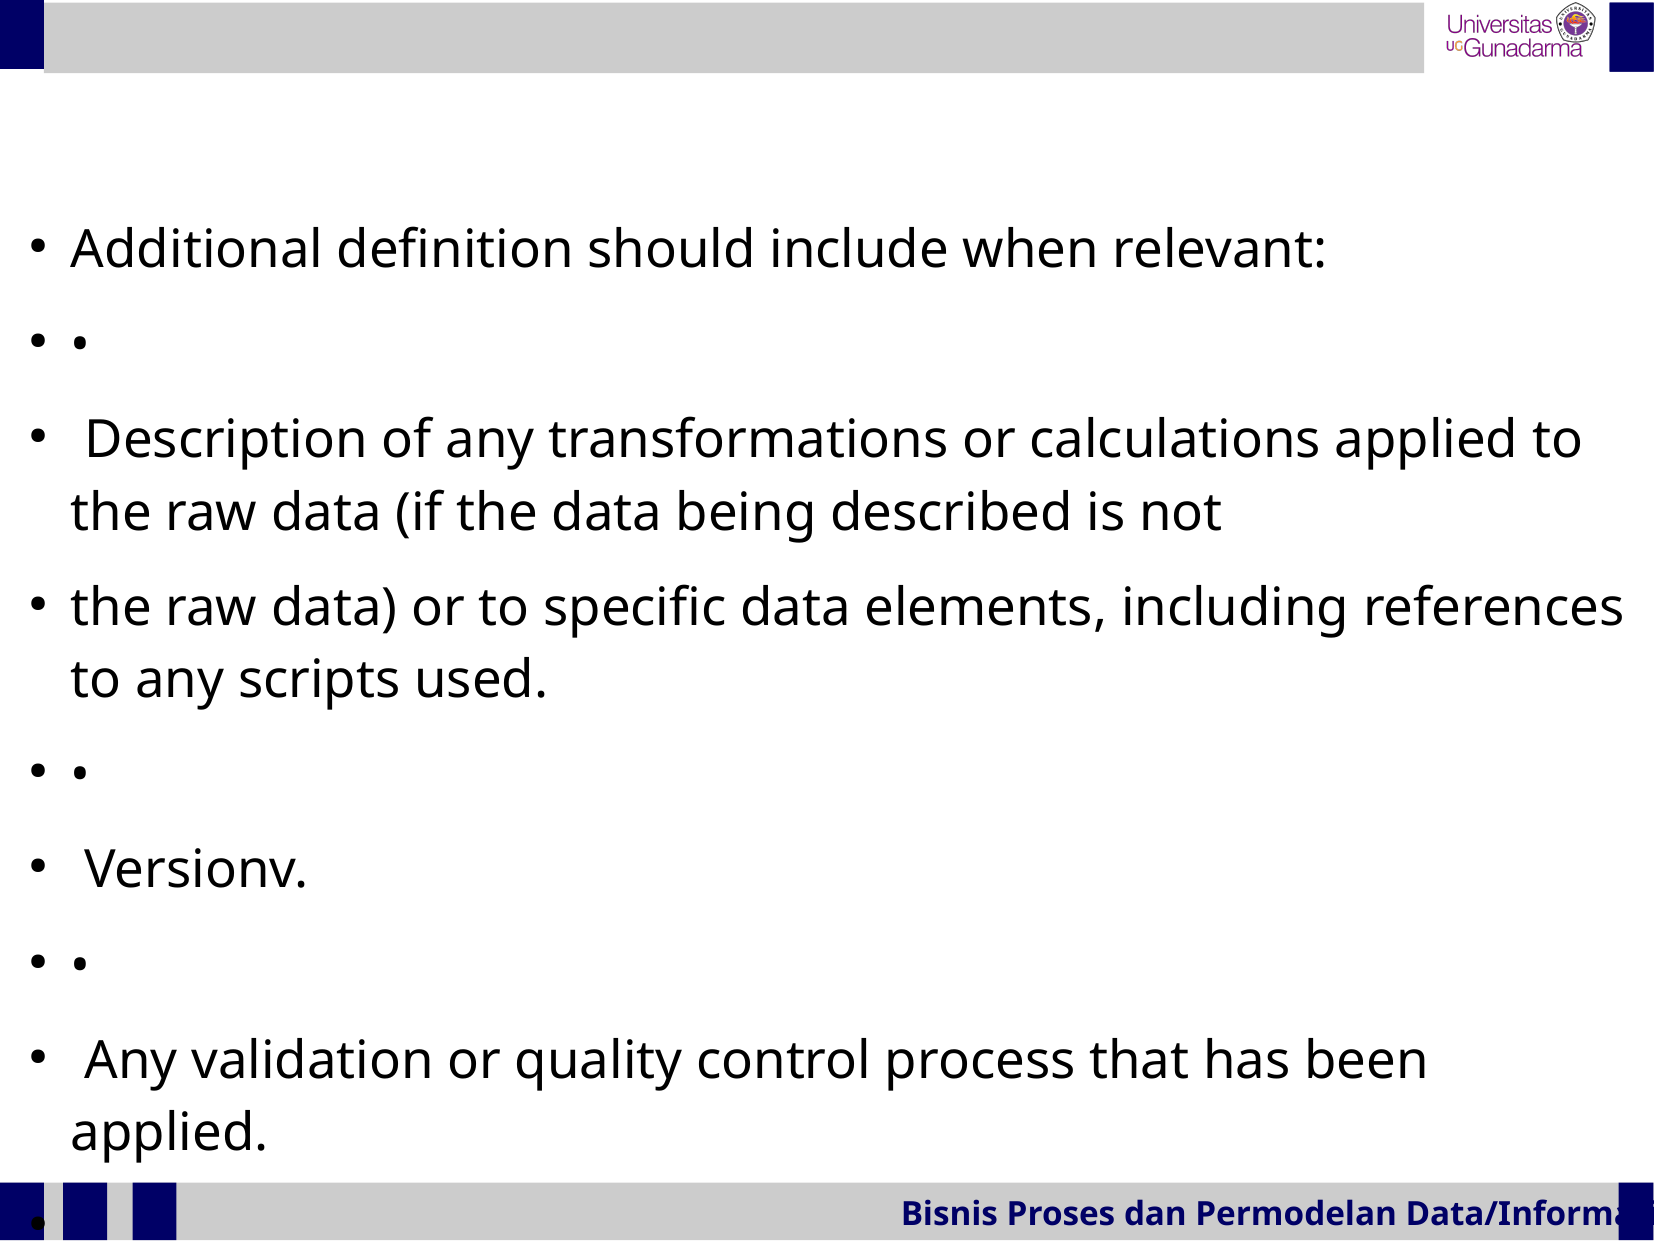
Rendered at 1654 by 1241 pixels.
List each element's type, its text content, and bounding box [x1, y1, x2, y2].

picture [1437, 2, 1610, 62]
list Additional definition should include when relevant: • Description of any transformations or calculations applied to the raw data (if the data being described is not the raw data) or to specific data elements, including references to any scripts used. • Versionv. • Any validation or quality control process that has been applied. [14, 210, 1630, 1171]
